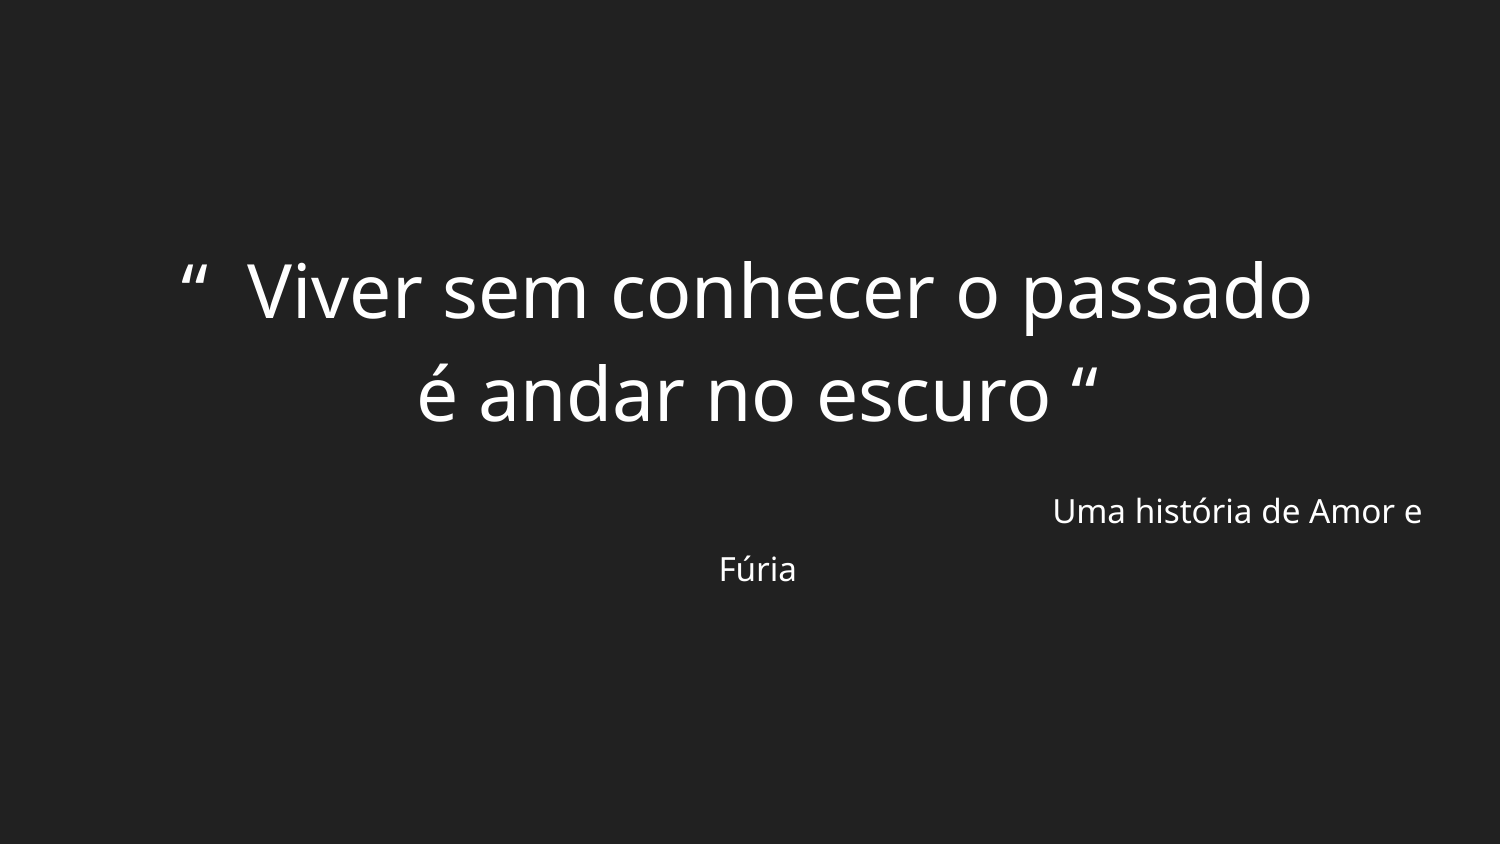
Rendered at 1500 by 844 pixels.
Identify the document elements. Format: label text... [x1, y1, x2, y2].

title “ Viver sem conhecer o passado é andar no escuro “ Uma história de Amor e Fúria [59, 271, 1457, 559]
